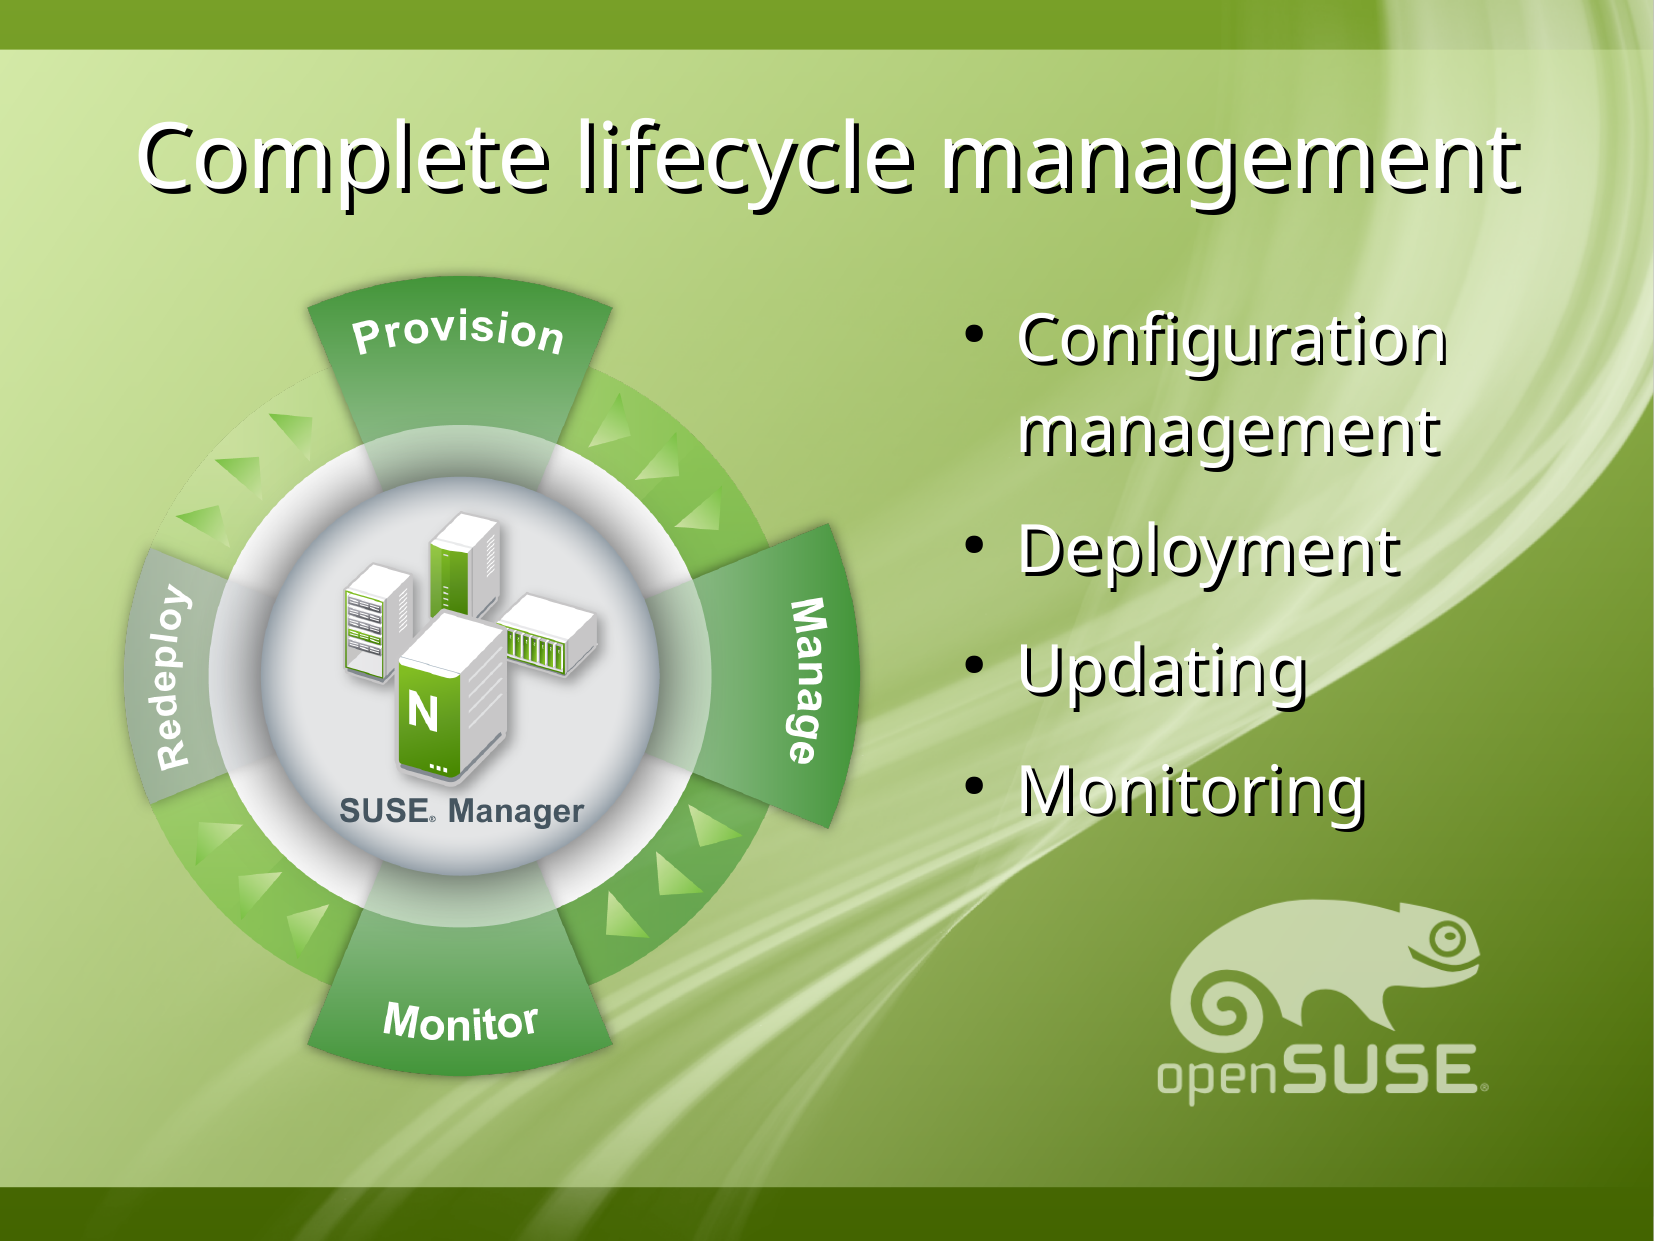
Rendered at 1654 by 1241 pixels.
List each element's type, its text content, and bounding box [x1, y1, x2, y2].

list Configuration management Deployment Updating Monitoring [944, 290, 1571, 857]
title Complete lifecycle management [82, 49, 1571, 257]
picture [0, 0, 1654, 1241]
